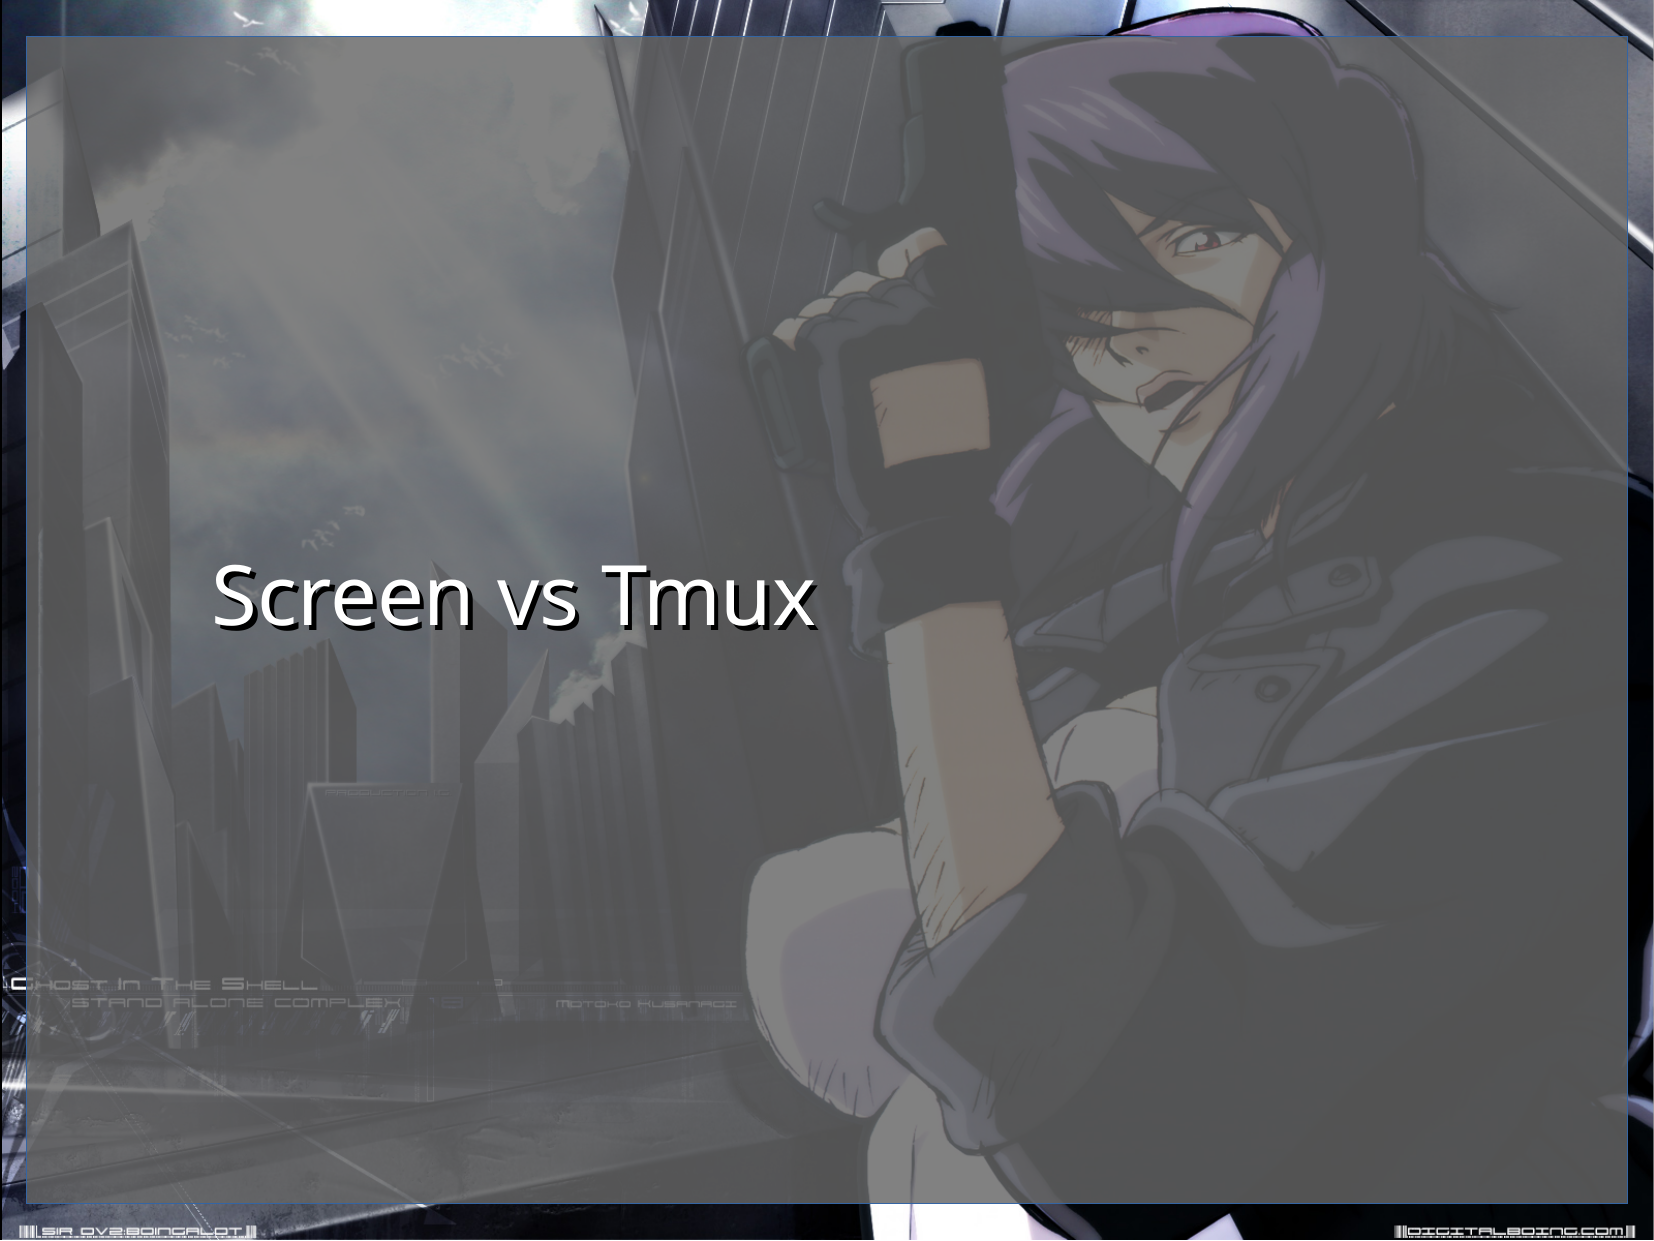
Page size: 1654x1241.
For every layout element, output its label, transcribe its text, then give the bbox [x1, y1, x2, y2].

picture [2, 0, 1654, 1240]
text_box Screen vs Tmux [197, 529, 1457, 711]
text_box [26, 36, 1628, 1204]
